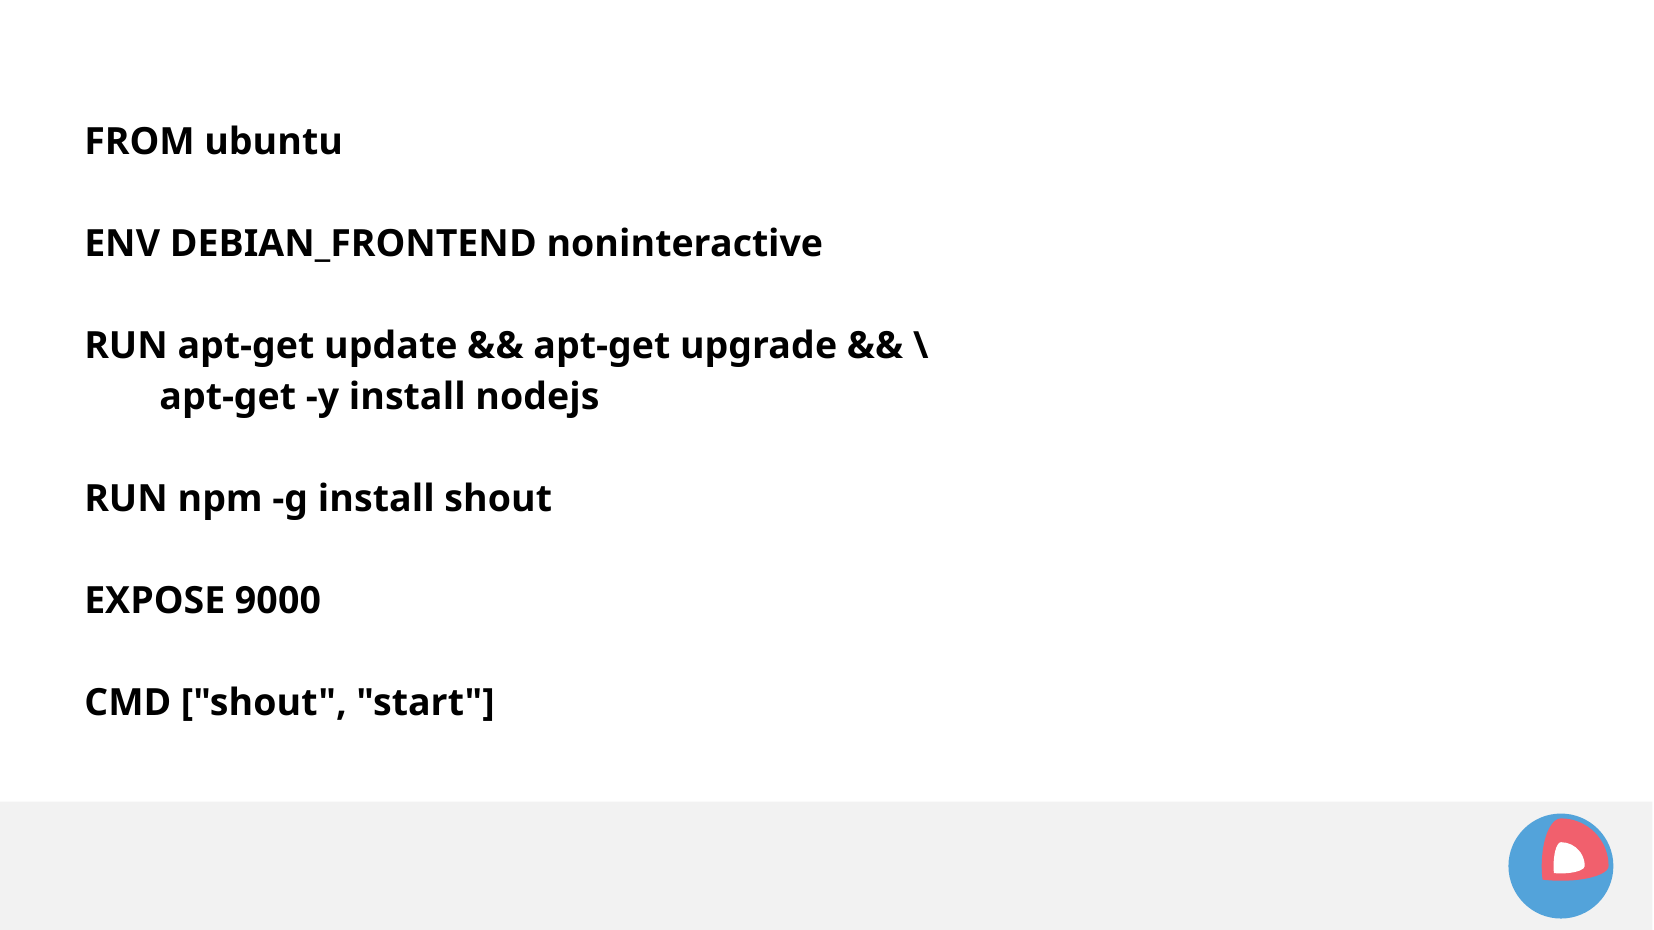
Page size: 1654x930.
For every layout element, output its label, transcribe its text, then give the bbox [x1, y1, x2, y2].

text_box FROM ubuntu ENV DEBIAN_FRONTEND noninteractive RUN apt-get update && apt-get upgrade && \ apt-get -y install nodejs RUN npm -g install shout EXPOSE 9000 CMD ["shout", "start"] [69, 106, 1080, 878]
